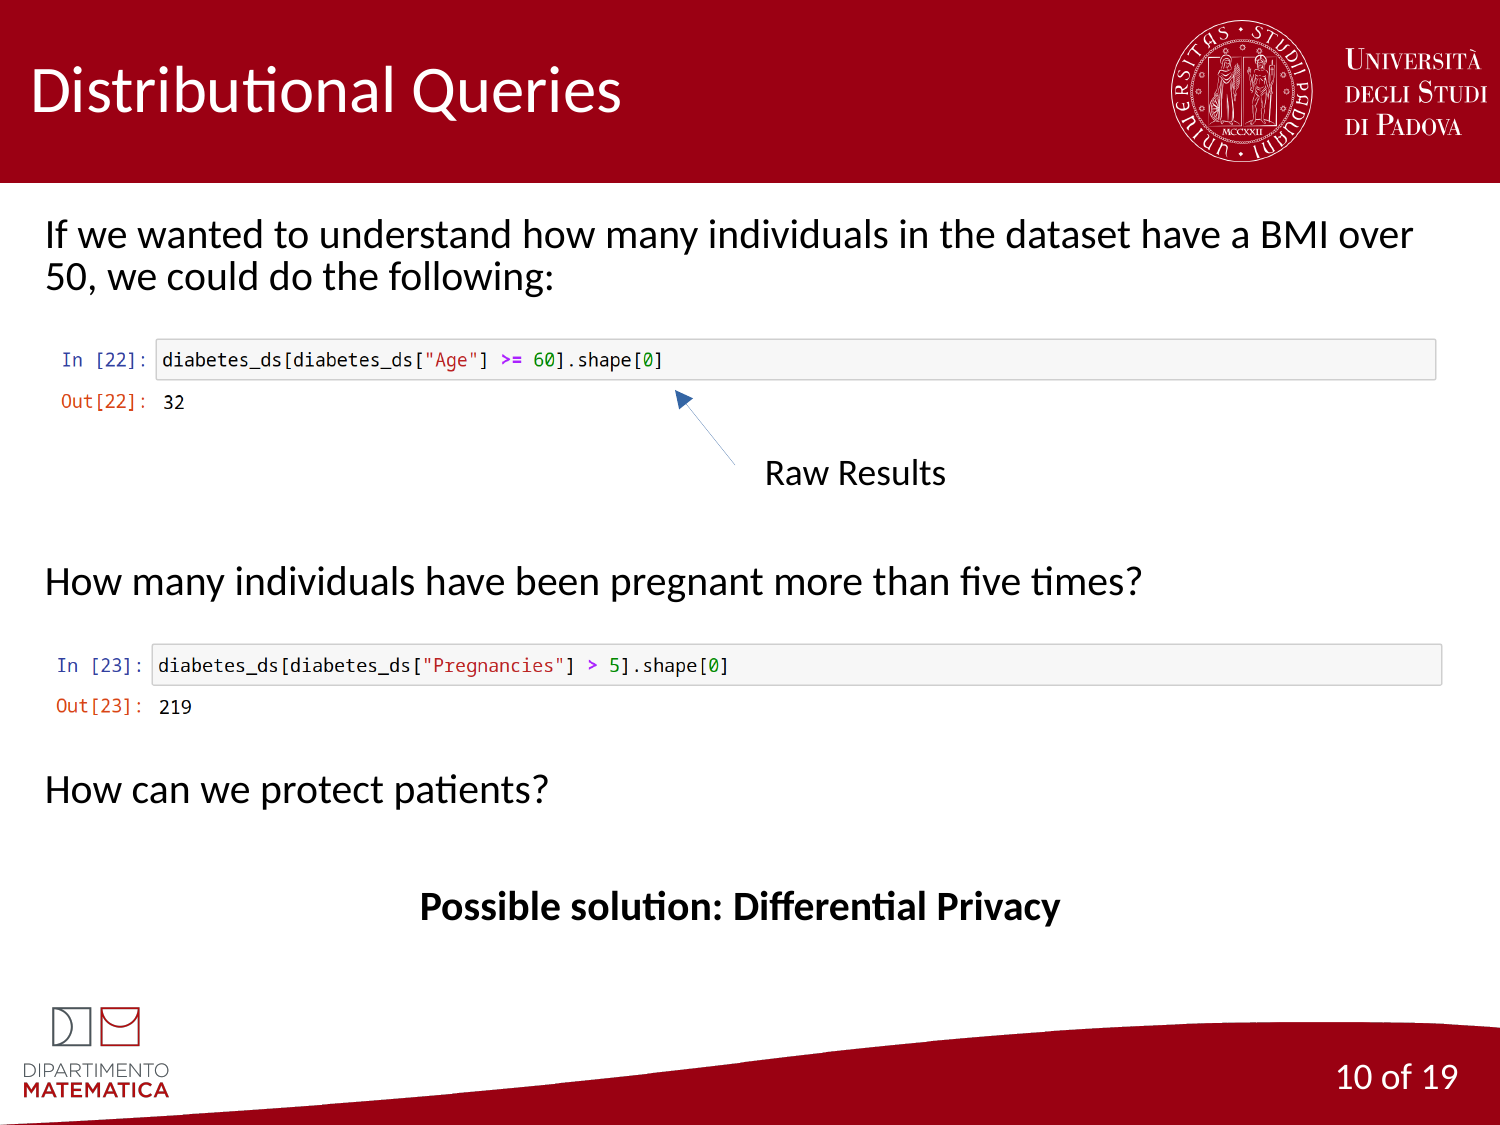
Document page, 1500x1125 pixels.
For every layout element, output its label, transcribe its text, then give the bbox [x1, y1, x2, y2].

picture [0, 1007, 1500, 1125]
text_box How many individuals have been pregnant more than five times? [30, 556, 1456, 647]
picture [1171, 20, 1487, 162]
text_box Raw Results [750, 450, 1006, 507]
title Distributional Queries [0, 0, 1159, 183]
picture [39, 329, 1444, 423]
slide_number <number> of 19 [1136, 1044, 1474, 1104]
text_box How can we protect patients? Possible solution: Differential Privacy [30, 765, 1411, 939]
text_box If we wanted to understand how many individuals in the dataset have a BMI over 50, we could do the following: [30, 210, 1456, 309]
picture [30, 630, 1450, 733]
